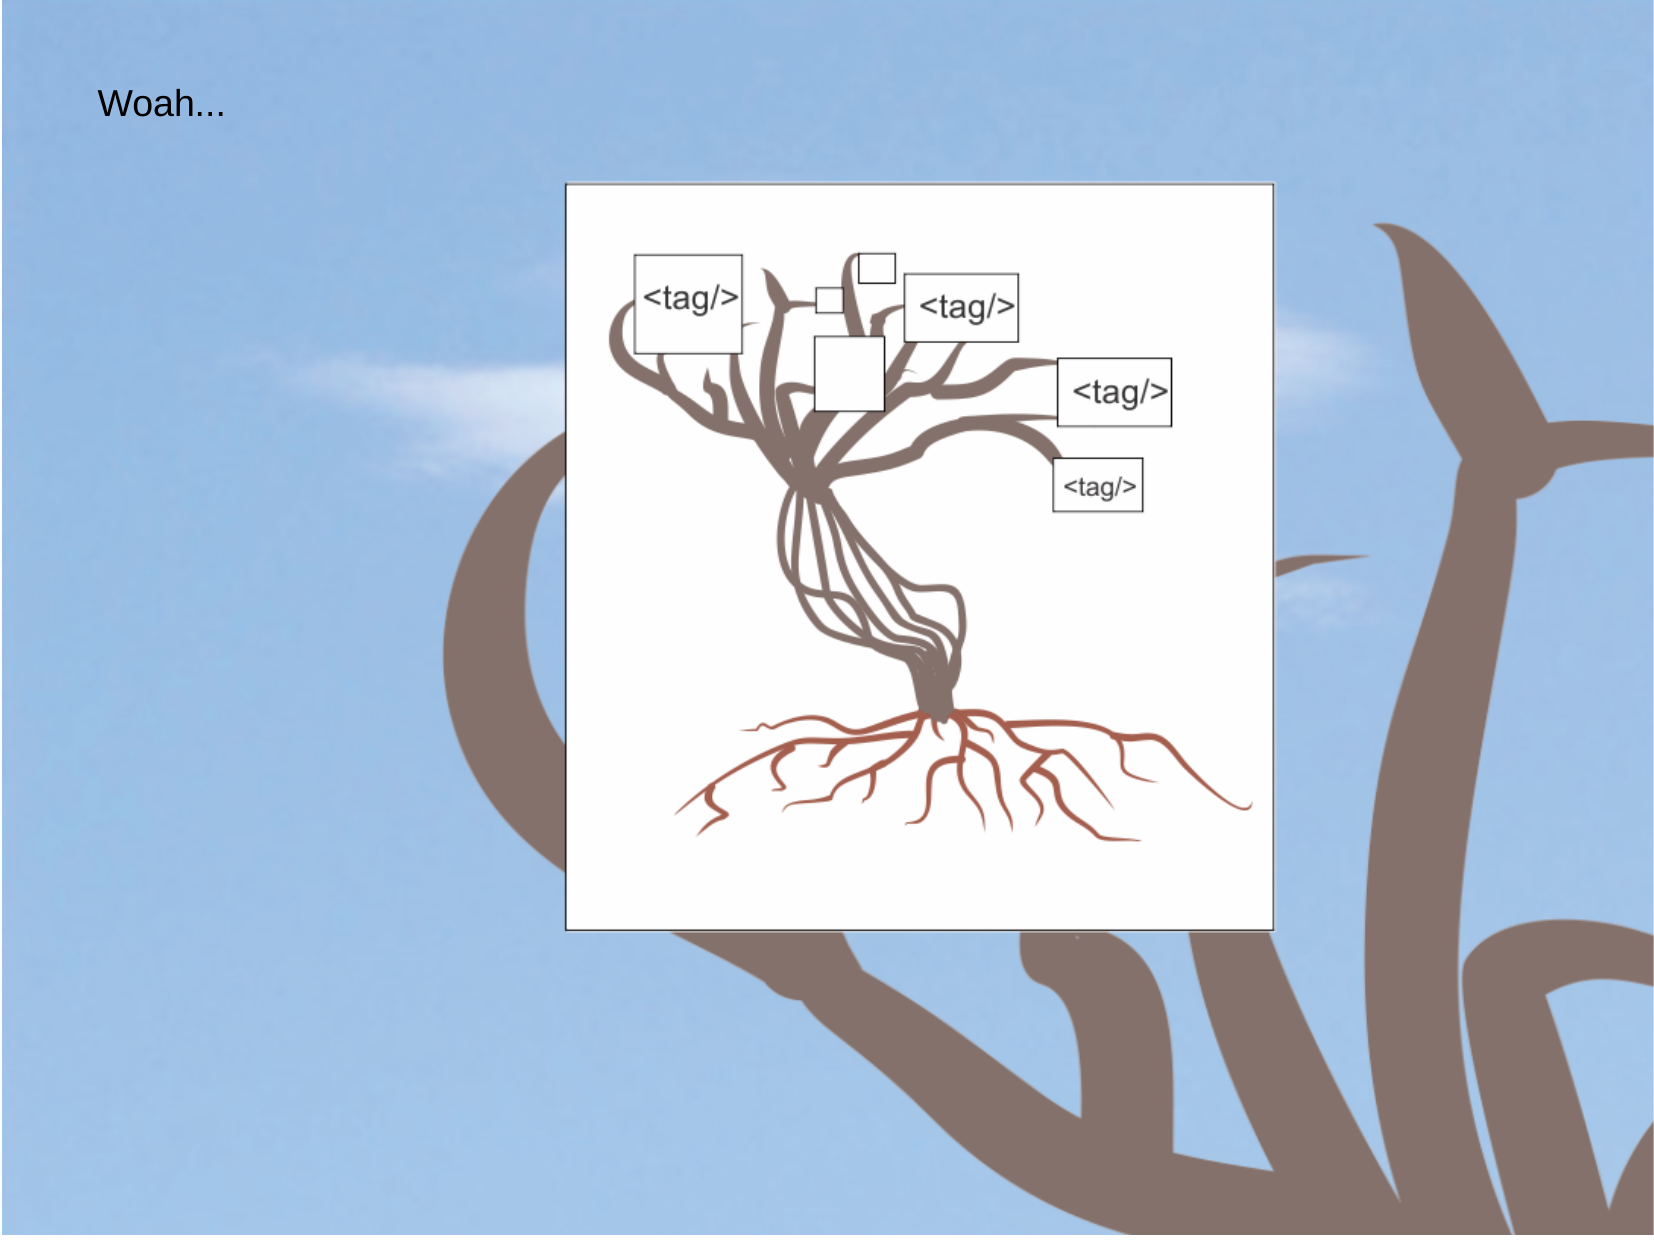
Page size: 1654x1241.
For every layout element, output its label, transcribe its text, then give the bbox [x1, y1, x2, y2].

picture [0, 0, 1654, 1235]
text_box Woah... [83, 75, 252, 133]
